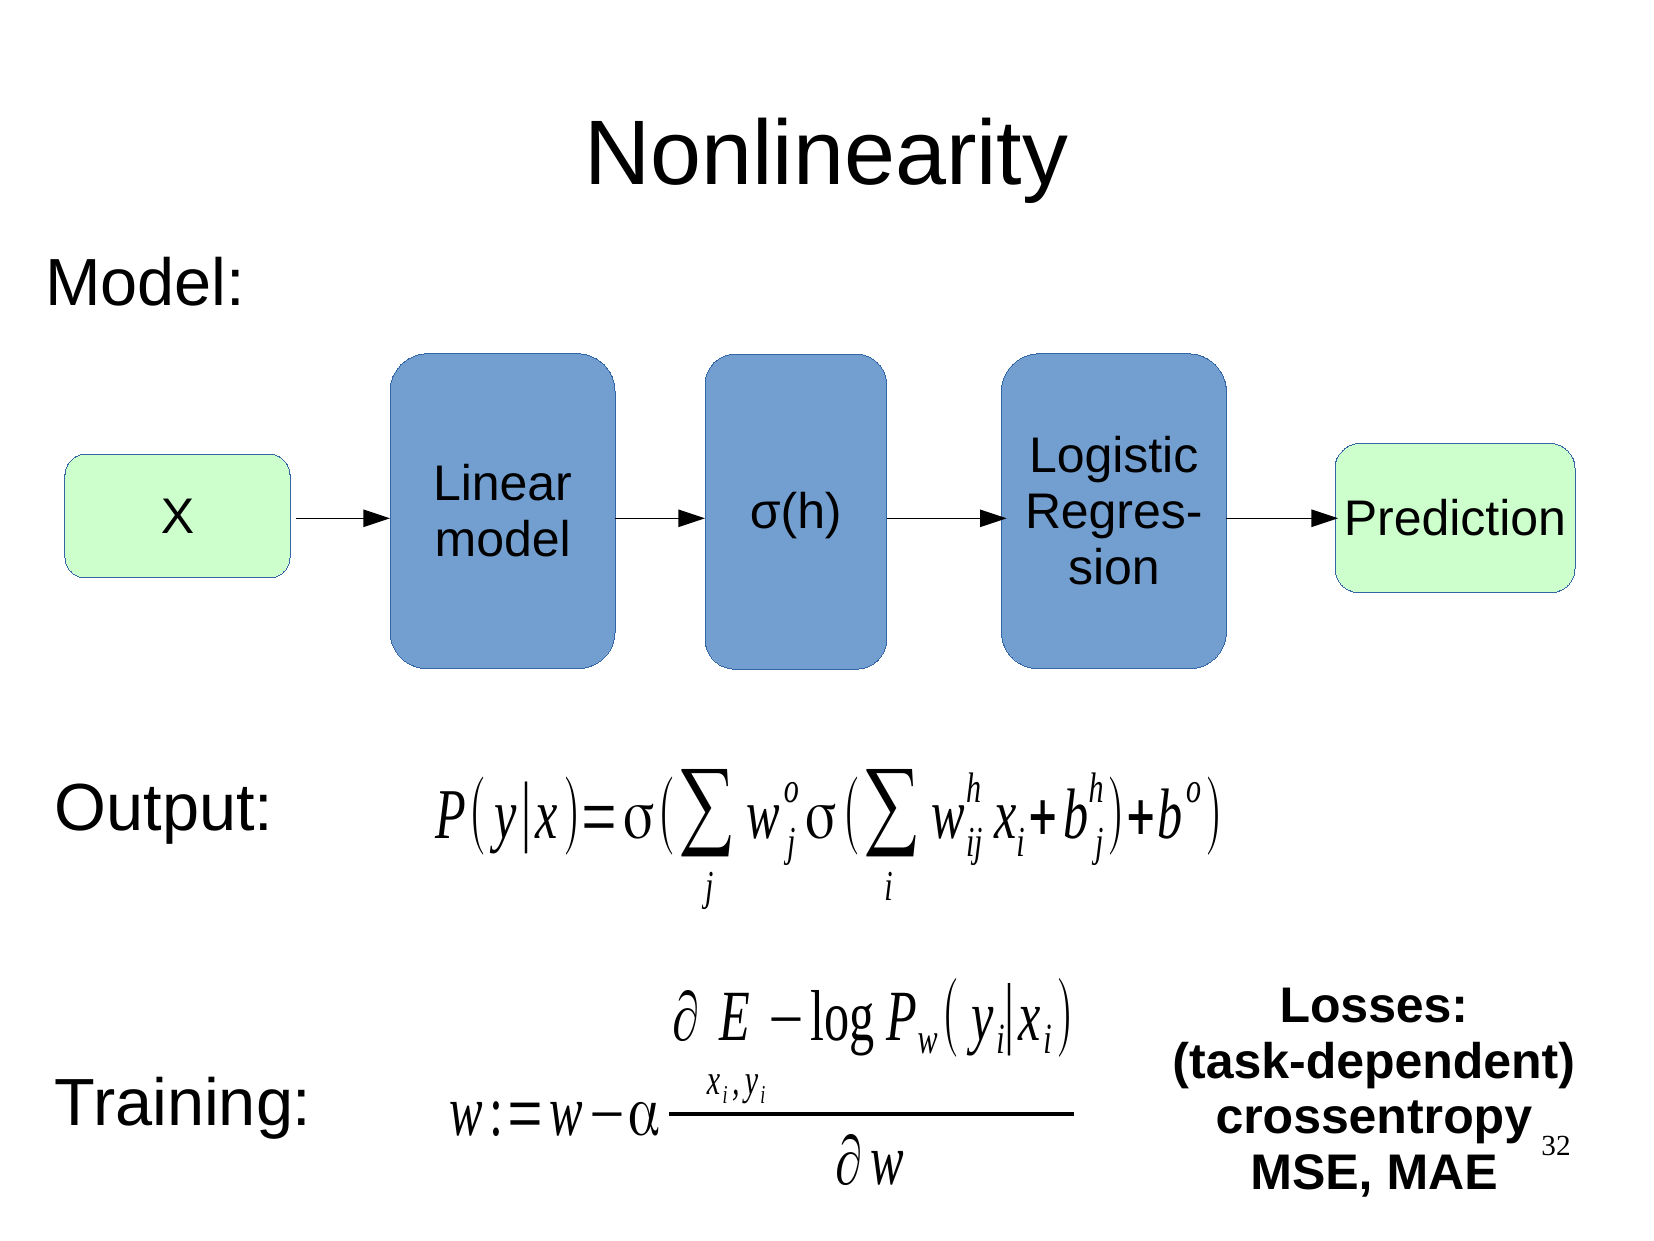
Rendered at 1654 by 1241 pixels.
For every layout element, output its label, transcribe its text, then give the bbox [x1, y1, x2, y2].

text_box Linear model [390, 353, 616, 669]
text_box Losses: (task-dependent) crossentropy MSE, MAE [1081, 949, 1654, 1229]
chart [419, 762, 1233, 910]
text_box Training: [54, 1065, 376, 1141]
text_box X [64, 454, 291, 578]
text_box Model: [45, 230, 676, 334]
chart [436, 972, 1081, 1201]
text_box Logistic Regres- sion [1001, 353, 1227, 669]
text_box Output: [54, 769, 376, 845]
title Nonlinearity [82, 49, 1571, 257]
text_box σ(h) [705, 354, 887, 670]
text_box Prediction [1335, 443, 1576, 593]
